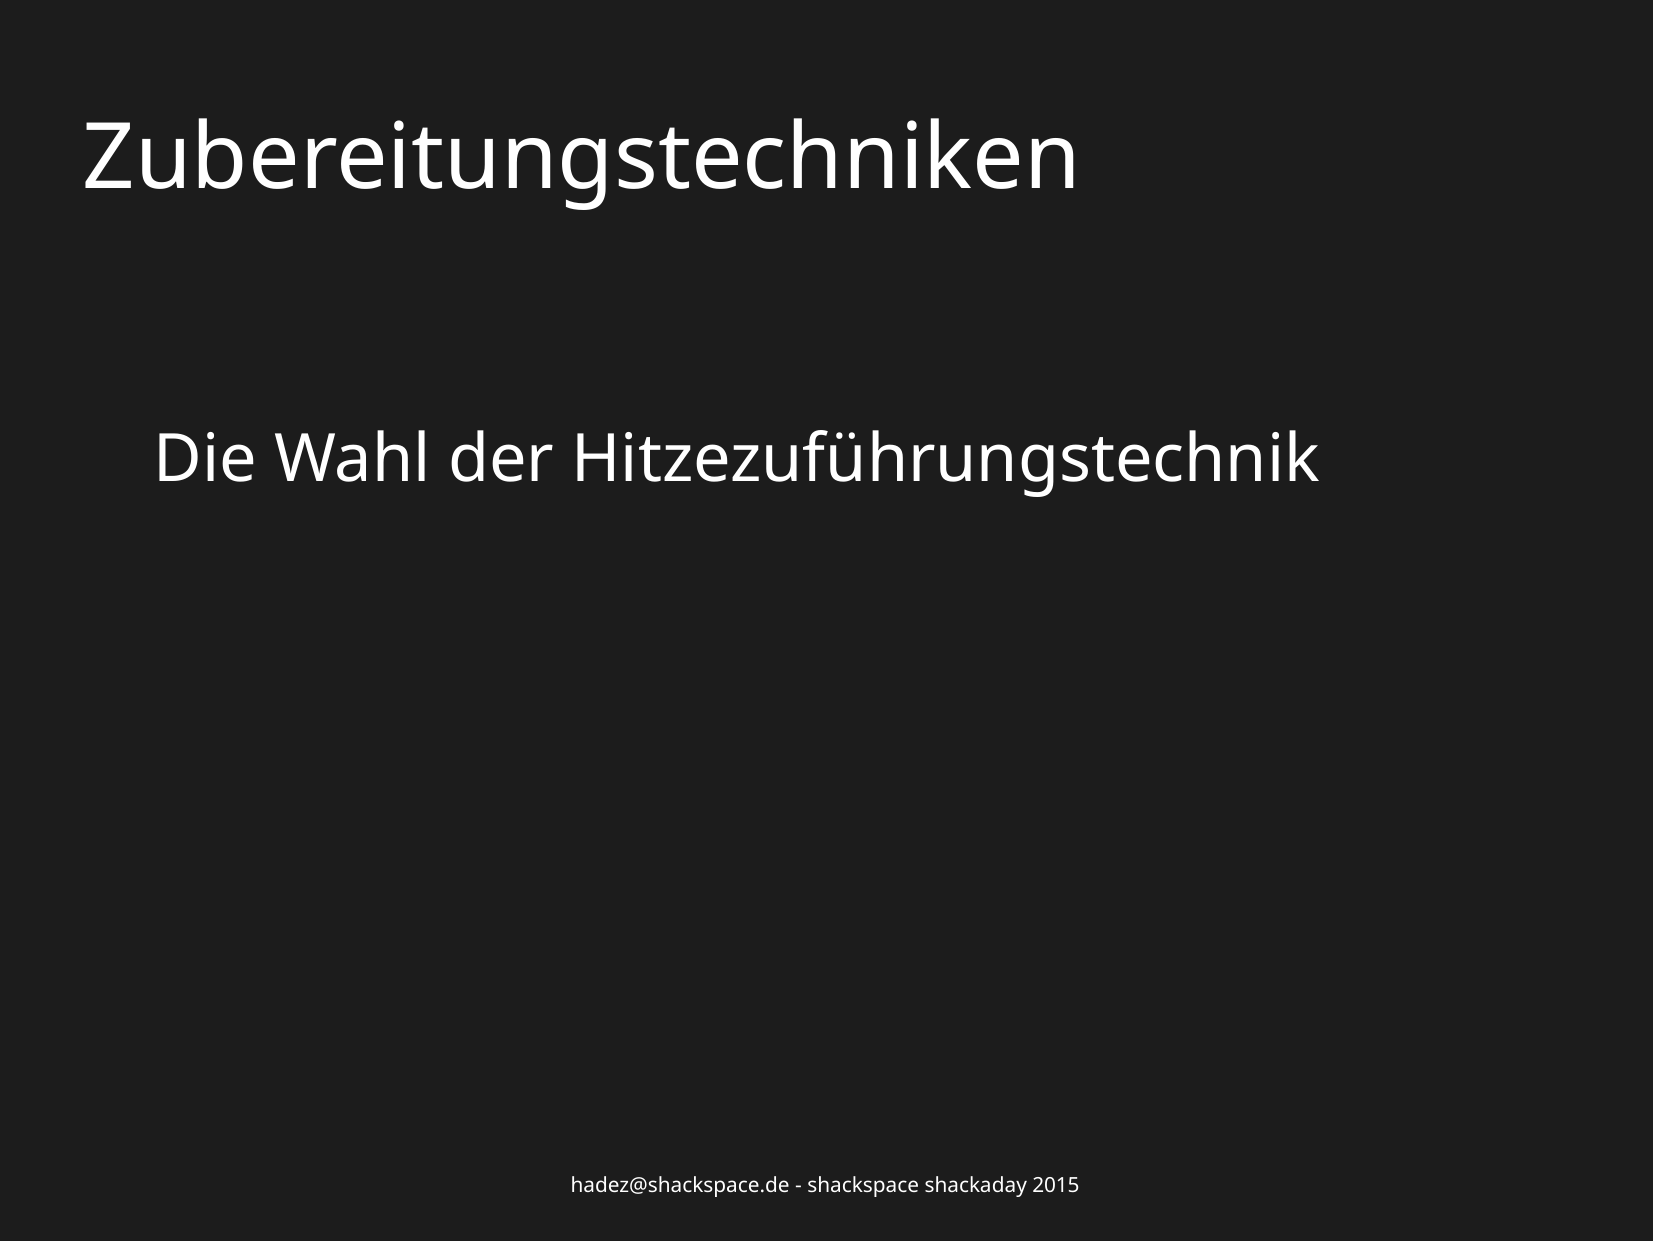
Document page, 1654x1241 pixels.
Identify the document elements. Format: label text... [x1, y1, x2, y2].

title Zubereitungstechniken [82, 49, 1571, 257]
list Die Wahl der Hitzezuführungstechnik [82, 290, 1571, 1141]
